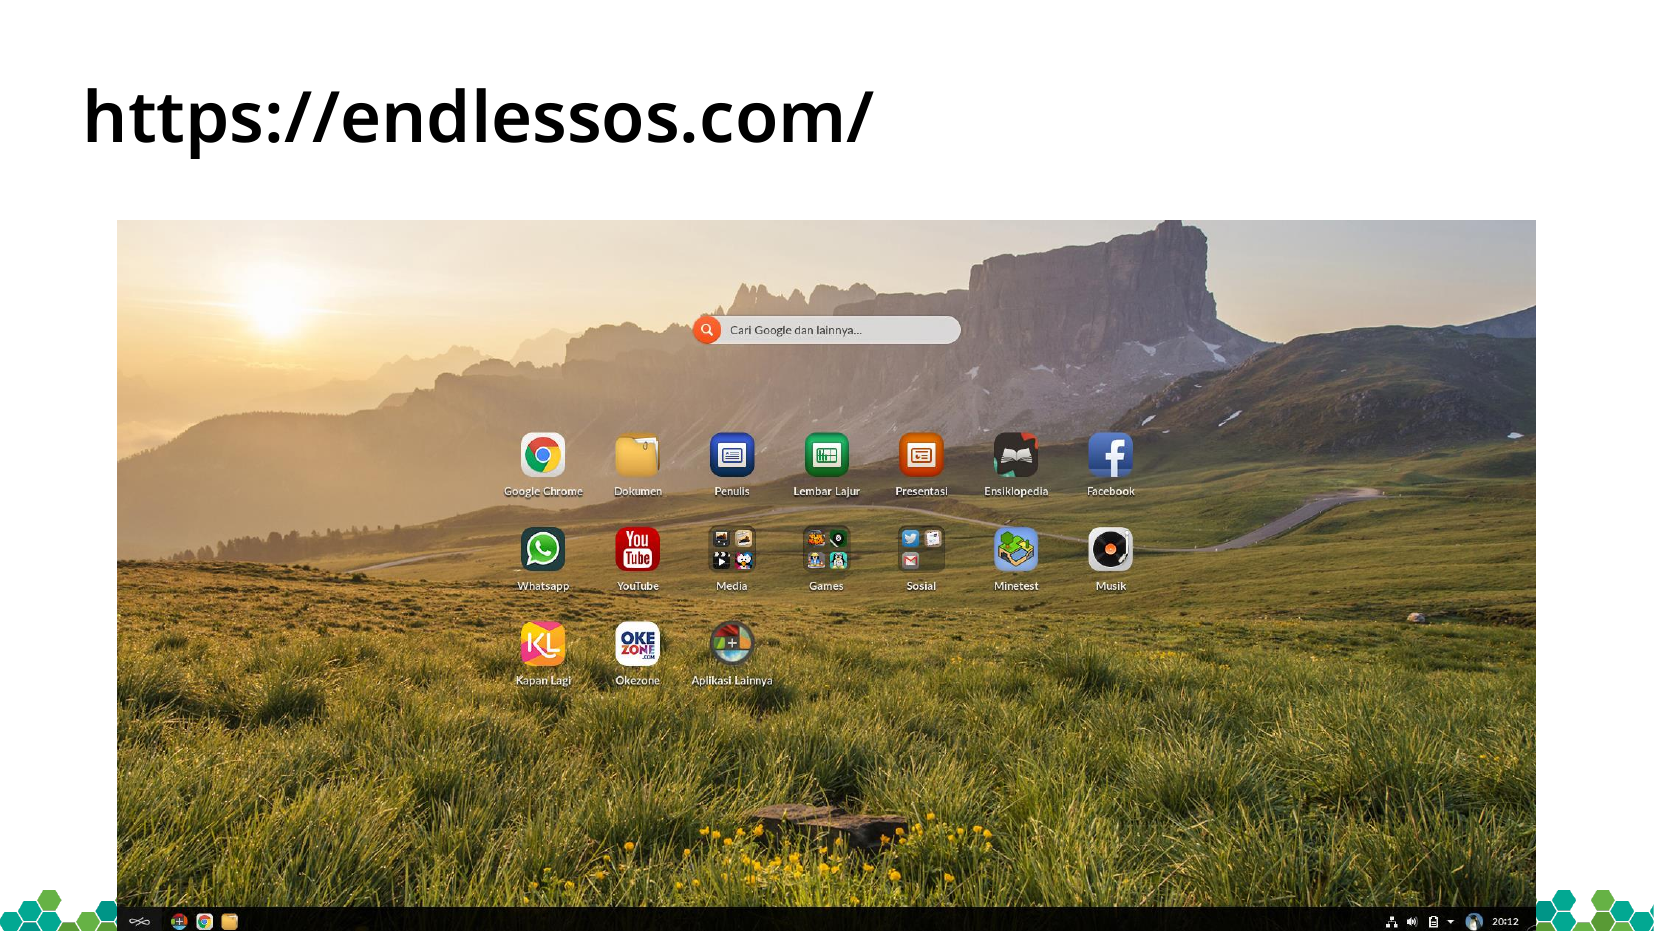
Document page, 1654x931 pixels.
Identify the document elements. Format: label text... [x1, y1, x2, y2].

picture [0, 220, 1654, 931]
title https://endlessos.com/ [82, 37, 1571, 193]
